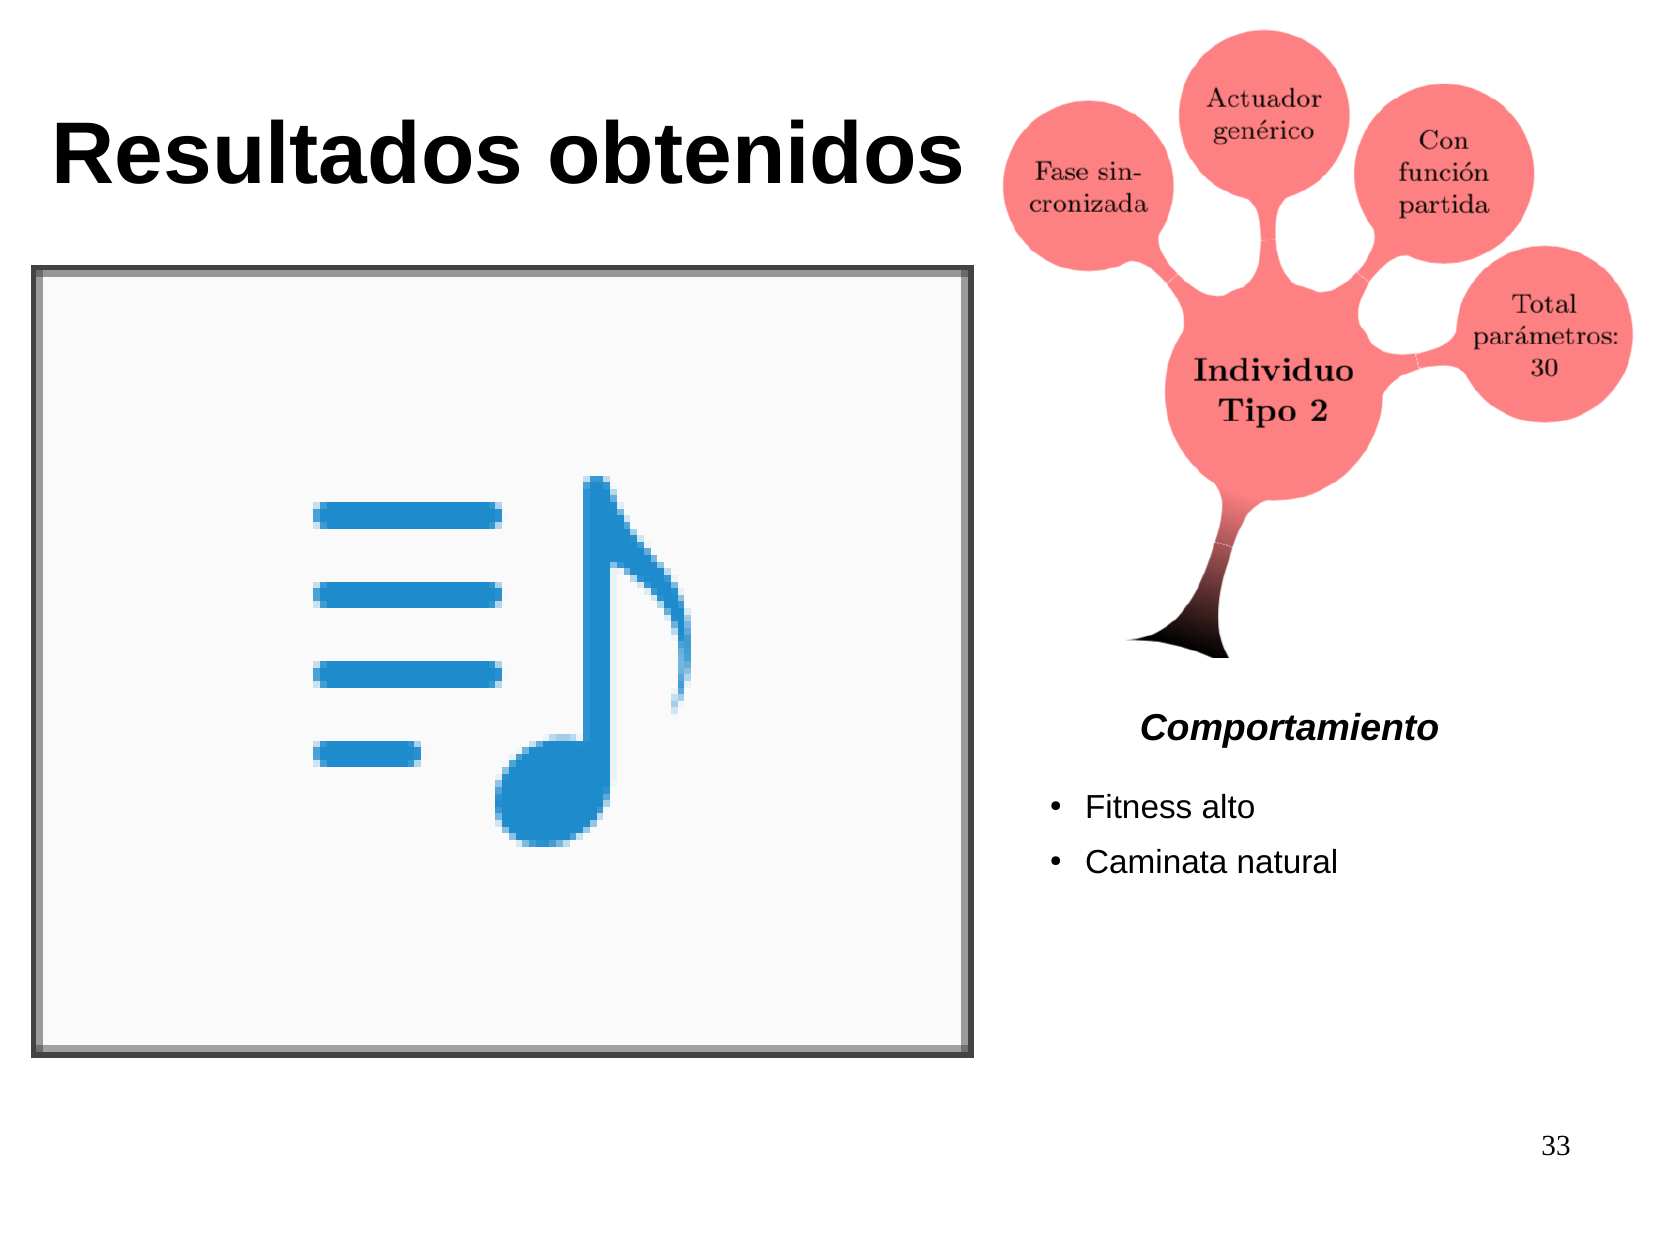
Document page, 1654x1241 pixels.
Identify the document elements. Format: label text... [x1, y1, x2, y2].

title Resultados obtenidos [17, 49, 1001, 257]
picture [992, 9, 1644, 658]
text_box [30, 264, 1246, 1060]
text_box Comportamiento [1125, 698, 1531, 756]
text_box Fitness alto Caminata natural [1035, 762, 1486, 871]
